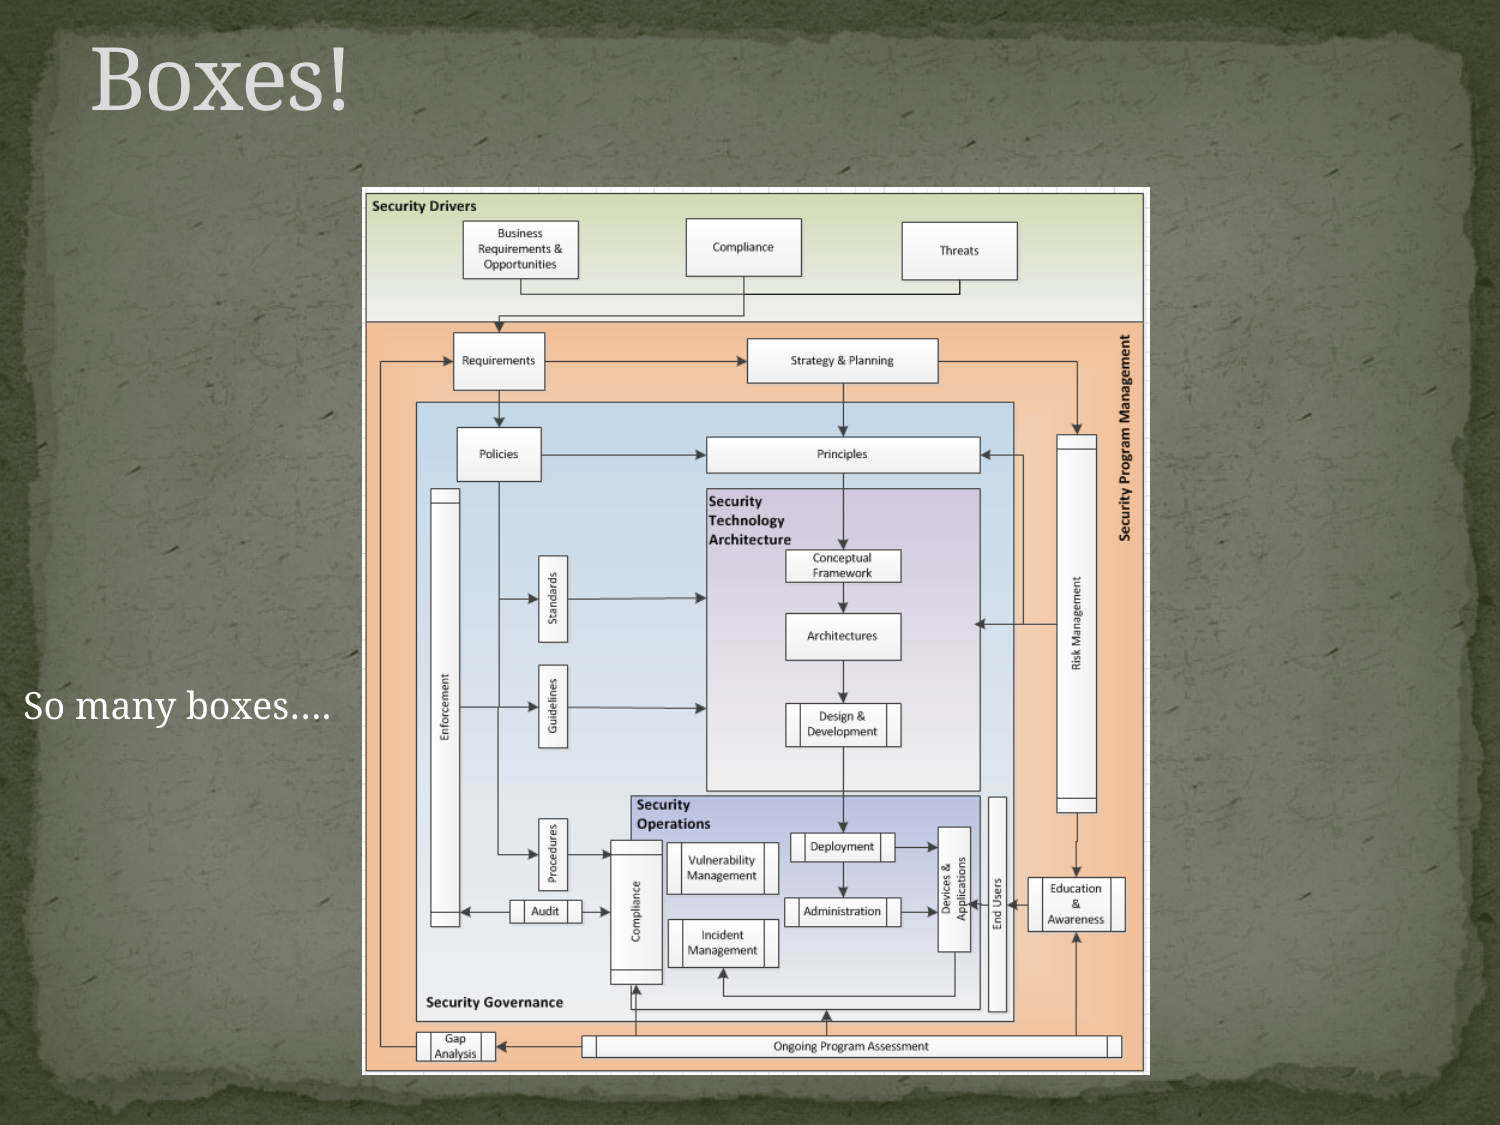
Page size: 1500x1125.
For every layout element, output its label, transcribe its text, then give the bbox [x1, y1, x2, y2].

picture [0, 0, 1500, 1125]
text_box So many boxes…. [8, 674, 347, 735]
title Boxes! [75, 7, 1425, 136]
